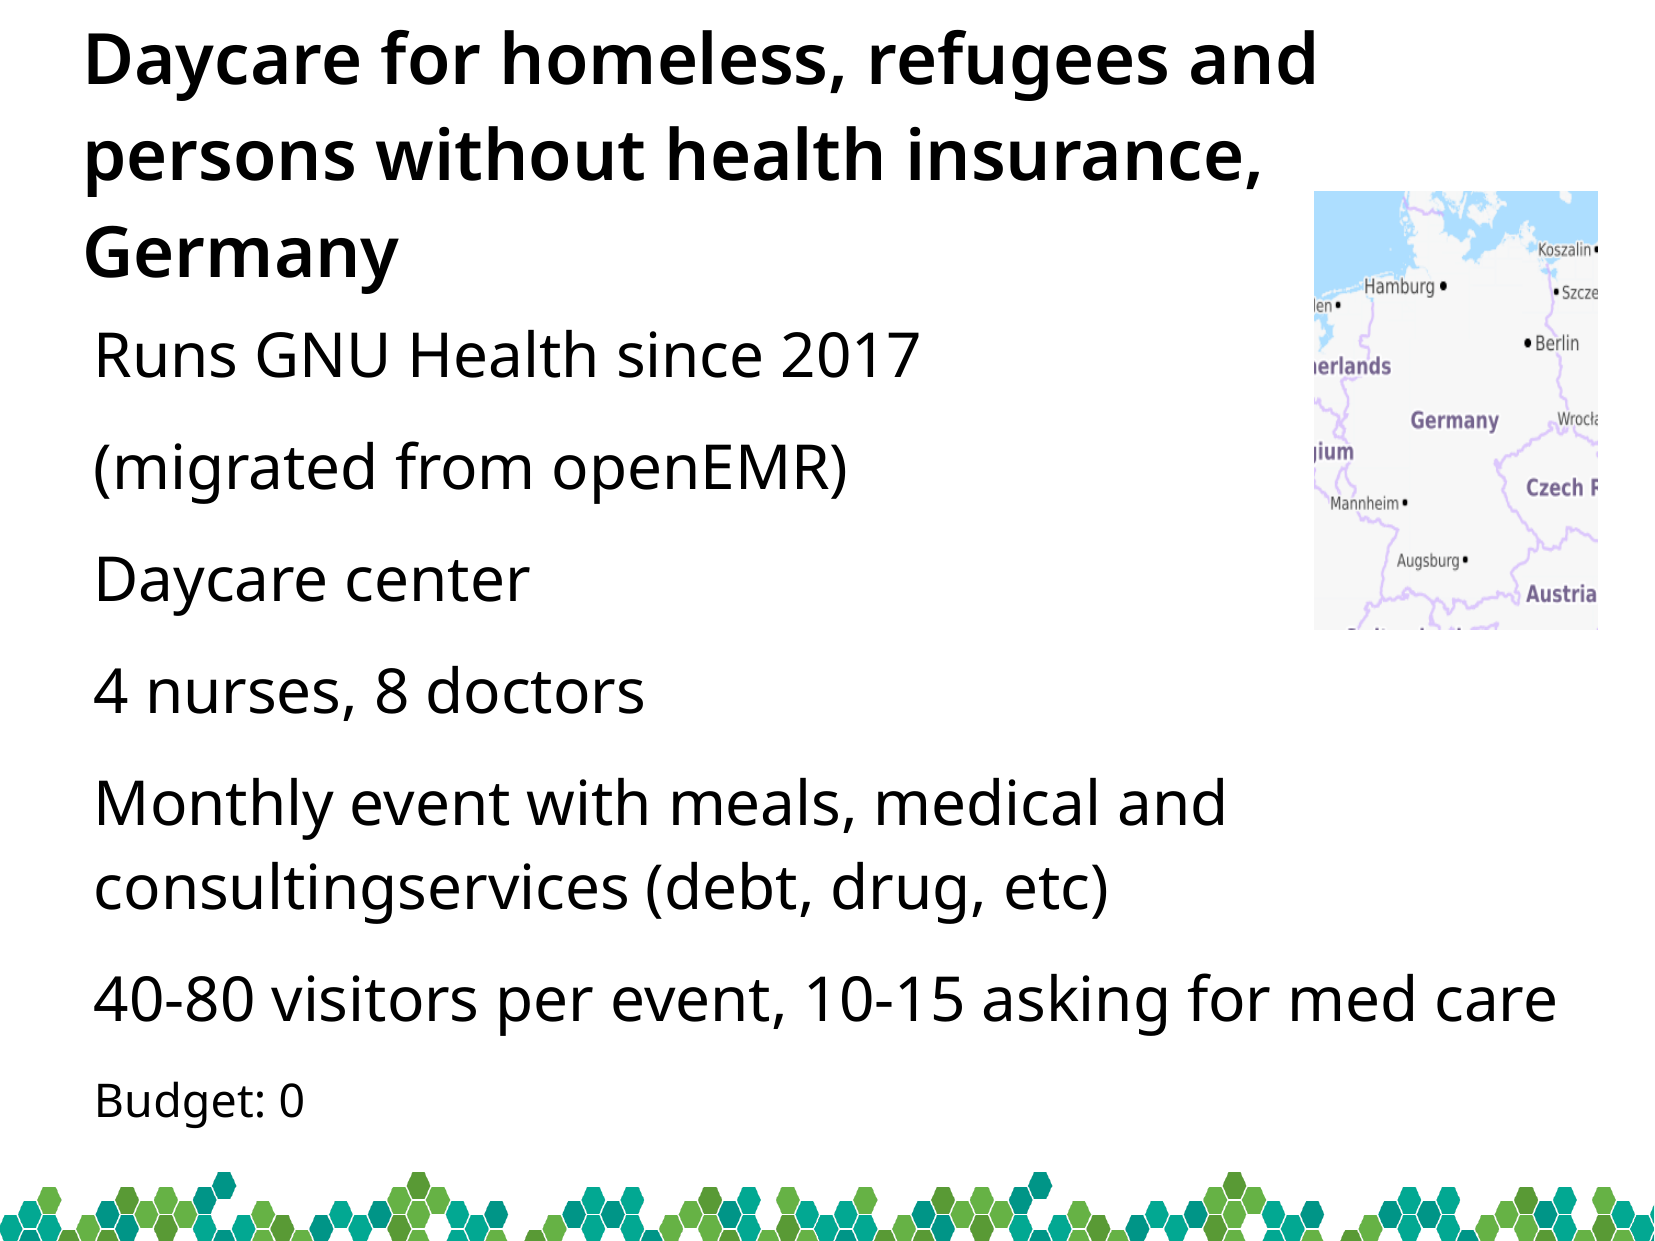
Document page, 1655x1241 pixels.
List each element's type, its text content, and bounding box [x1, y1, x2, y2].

list Runs GNU Health since 2017 (migrated from openEMR) Daycare center 4 nurses, 8 doctors Monthly event with meals, medical and consultingservices (debt, drug, etc) 40-80 visitors per event, 10-15 asking for med care Budget: 0 [93, 311, 1609, 1132]
title Daycare for homeless, refugees and persons without health insurance, Germany [82, 0, 1572, 319]
picture [0, 1161, 1655, 1241]
picture [1572, 191, 1598, 311]
